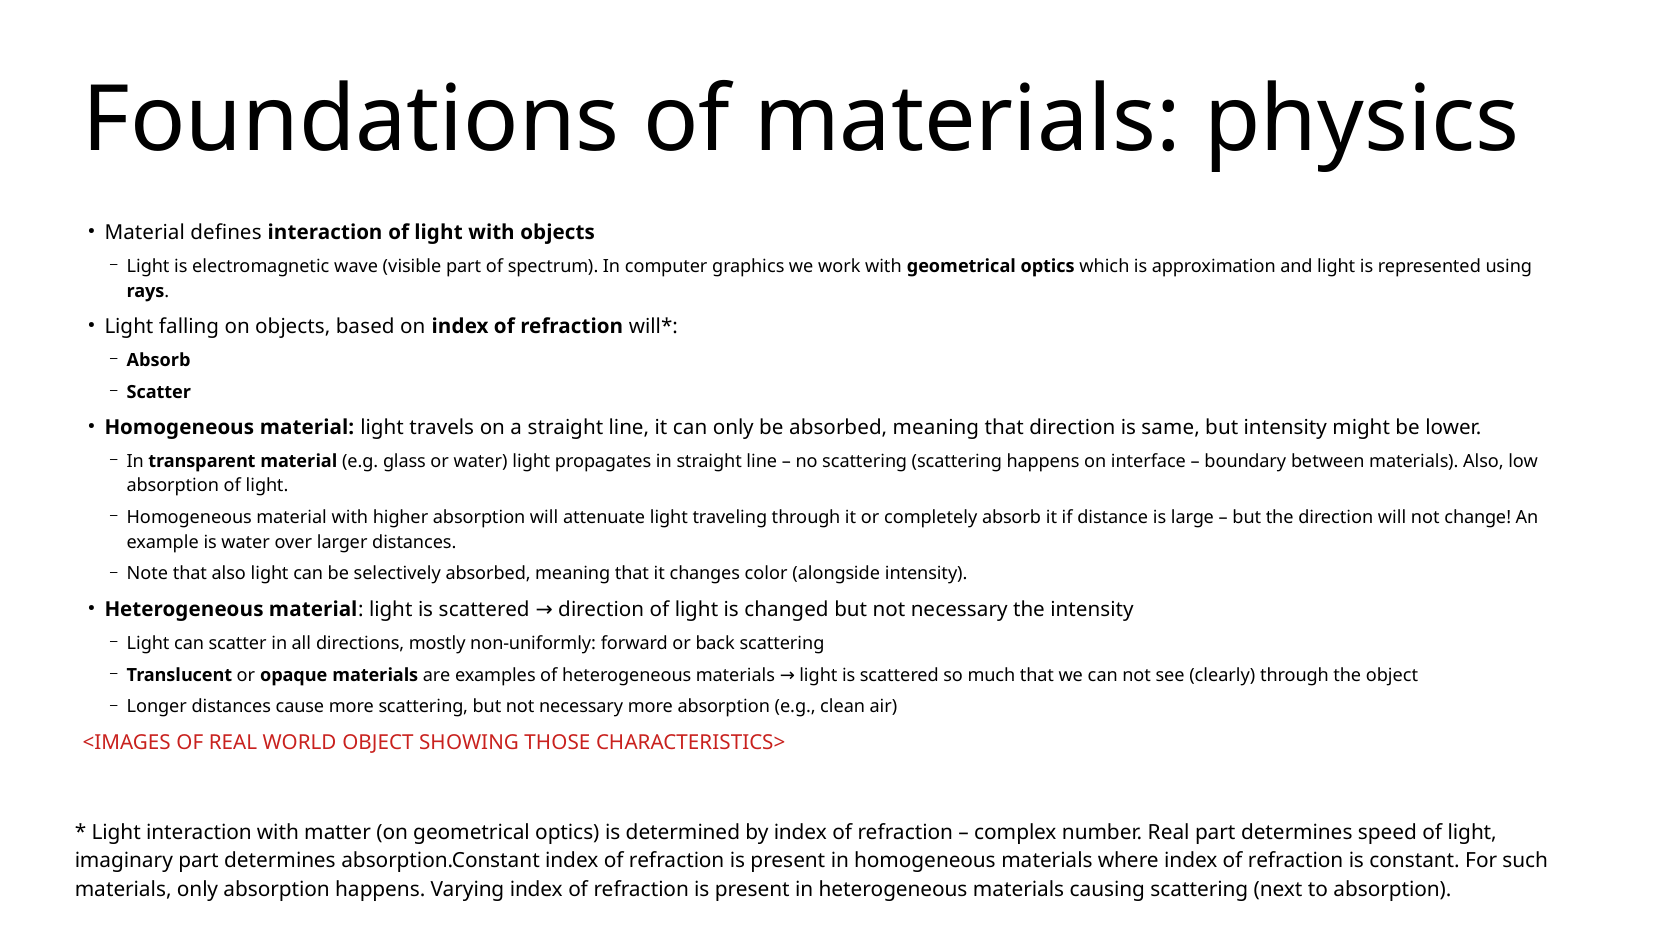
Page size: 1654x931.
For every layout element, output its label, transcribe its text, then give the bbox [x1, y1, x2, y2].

list Material defines interaction of light with objects Light is electromagnetic wave (visible part of spectrum). In computer graphics we work with geometrical optics which is approximation and light is represented using rays. Light falling on objects, based on index of refraction will*: Absorb Scatter Homogeneous material: light travels on a straight line, it can only be absorbed, meaning that direction is same, but intensity might be lower. In transparent material (e.g. glass or water) light propagates in straight line – no scattering (scattering happens on interface – boundary between materials). Also, low absorption of light. Homogeneous material with higher absorption will attenuate light traveling through it or completely absorb it if distance is large – but the direction will not change! An example is water over larger distances. Note that also light can be selectively absorbed, meaning that it changes color (alongside intensity). Heterogeneous material: light is scattered → direction of light is changed but not necessary the intensity Light can scatter in all directions, mostly non-uniformly: forward or back scattering Translucent or opaque materials are examples of heterogeneous materials → light is scattered so much that we can not see (clearly) through the object Longer distances cause more scattering, but not necessary more absorption (e.g., clean air) <IMAGES OF REAL WORLD OBJECT SHOWING THOSE CHARACTERISTICS> [82, 217, 1571, 758]
text_box * Light interaction with matter (on geometrical optics) is determined by index of refraction – complex number. Real part determines speed of light, imaginary part determines absorption.Constant index of refraction is present in homogeneous materials where index of refraction is constant. For such materials, only absorption happens. Varying index of refraction is present in heterogeneous materials causing scattering (next to absorption). [60, 810, 1591, 931]
title Foundations of materials: physics [82, 37, 1571, 193]
